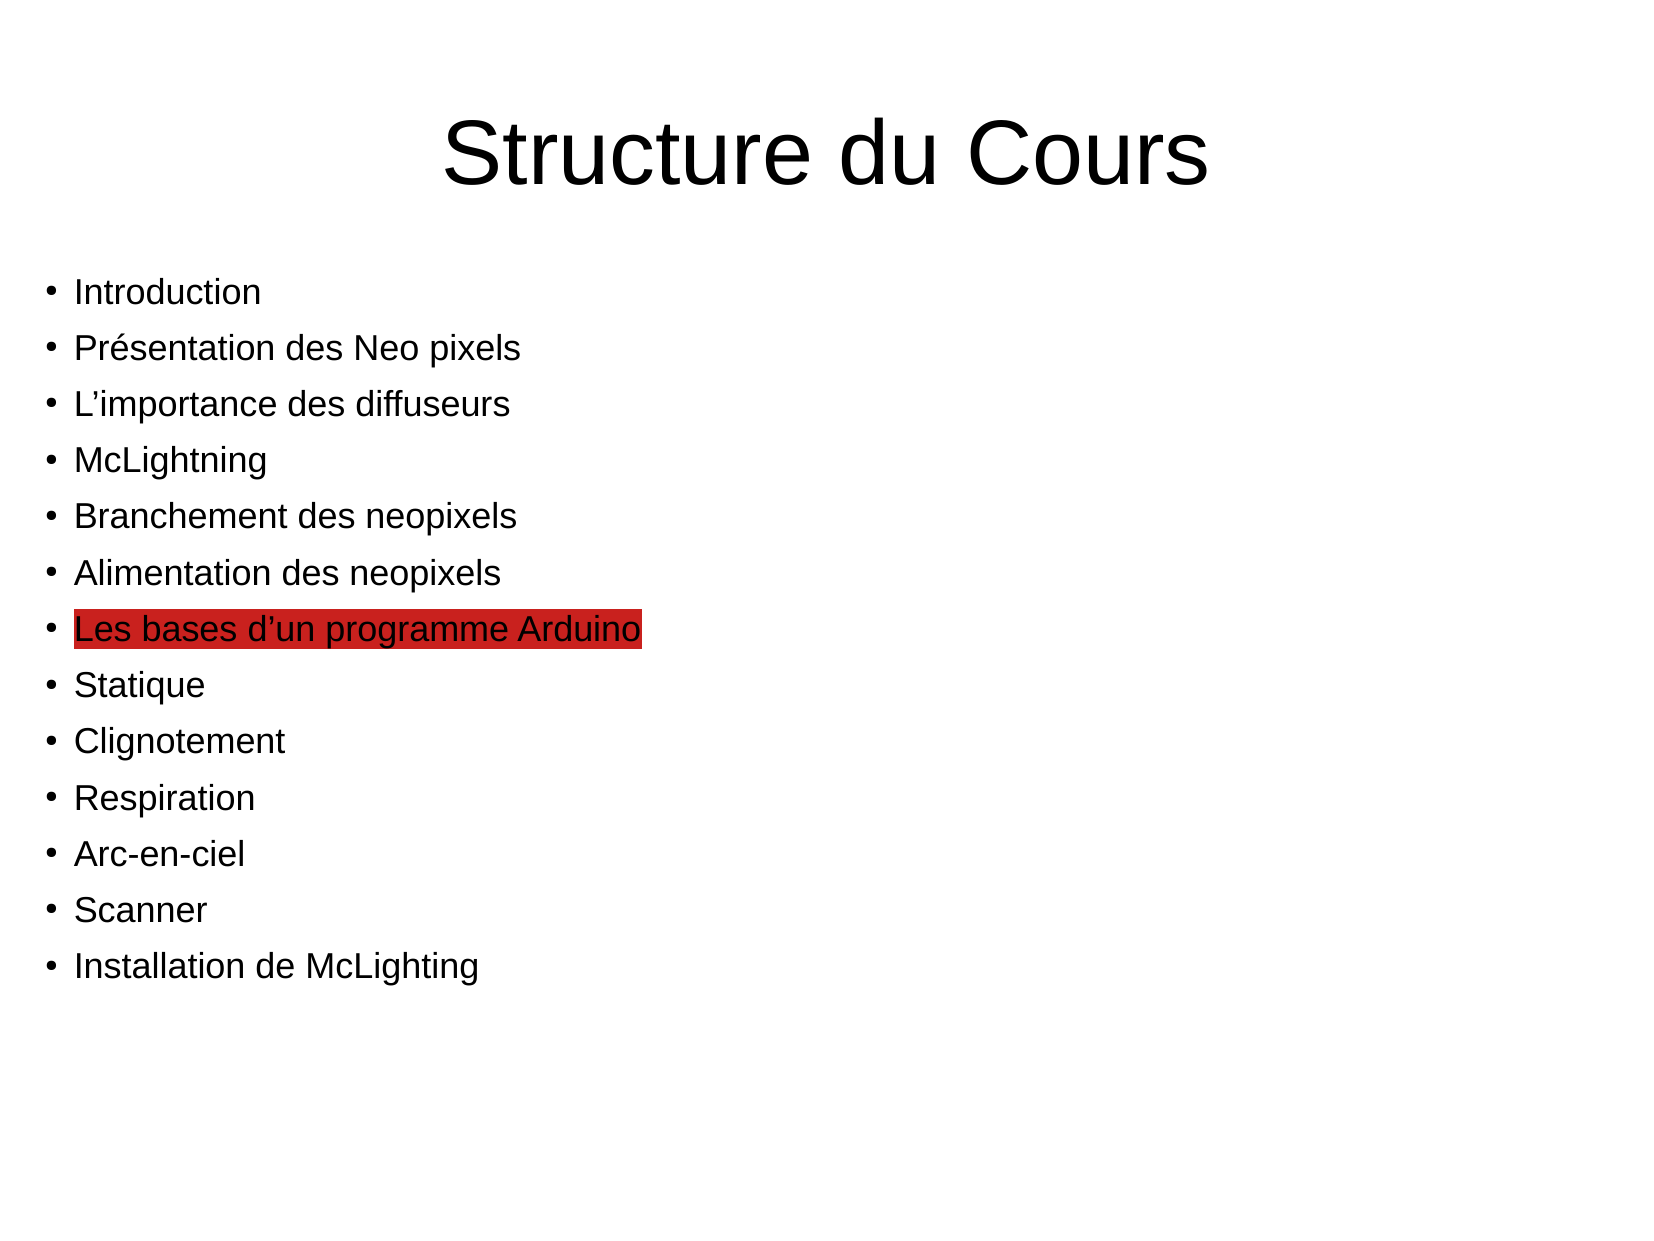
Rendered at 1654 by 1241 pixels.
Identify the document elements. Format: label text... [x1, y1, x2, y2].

list Introduction Présentation des Neo pixels L’importance des diffuseurs McLightning Branchement des neopixels Alimentation des neopixels Les bases d’un programme Arduino Statique Clignotement Respiration Arc-en-ciel Scanner Installation de McLighting [35, 271, 1524, 991]
title Structure du Cours [82, 49, 1571, 257]
